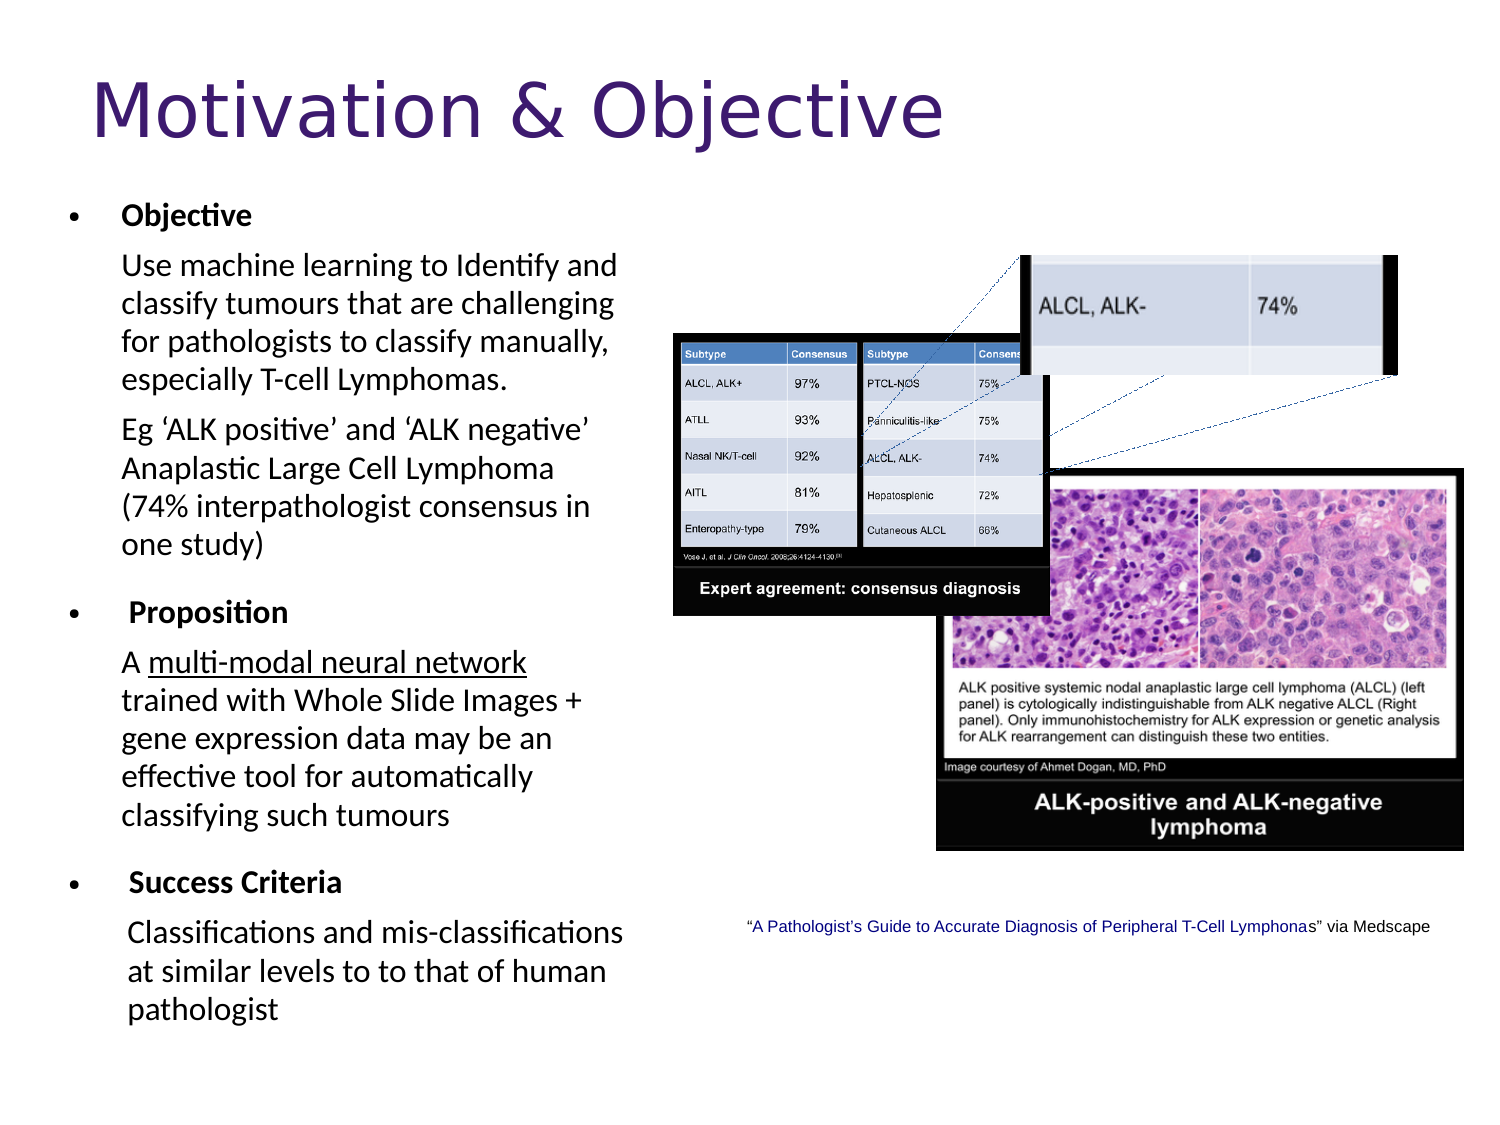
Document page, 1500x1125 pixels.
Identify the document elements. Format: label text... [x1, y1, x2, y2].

text_box “A Pathologist’s Guide to Accurate Diagnosis of Peripheral T-Cell Lymphonas” via Medscape [732, 909, 1464, 947]
picture [673, 255, 1464, 851]
list Objective Use machine learning to Identify and classify tumours that are challenging for pathologists to classify manually, especially T-cell Lymphomas. Eg ‘ALK positive’ and ‘ALK negative’ Anaplastic Large Cell Lymphoma (74% interpathologist consensus in one study) Proposition A multi-modal neural network trained with Whole Slide Images + gene expression data may be an effective tool for automatically classifying such tumours Success Criteria Classifications and mis-classifications at similar levels to to that of human pathologist [50, 196, 626, 1038]
title Motivation & Objective [75, 45, 1004, 171]
